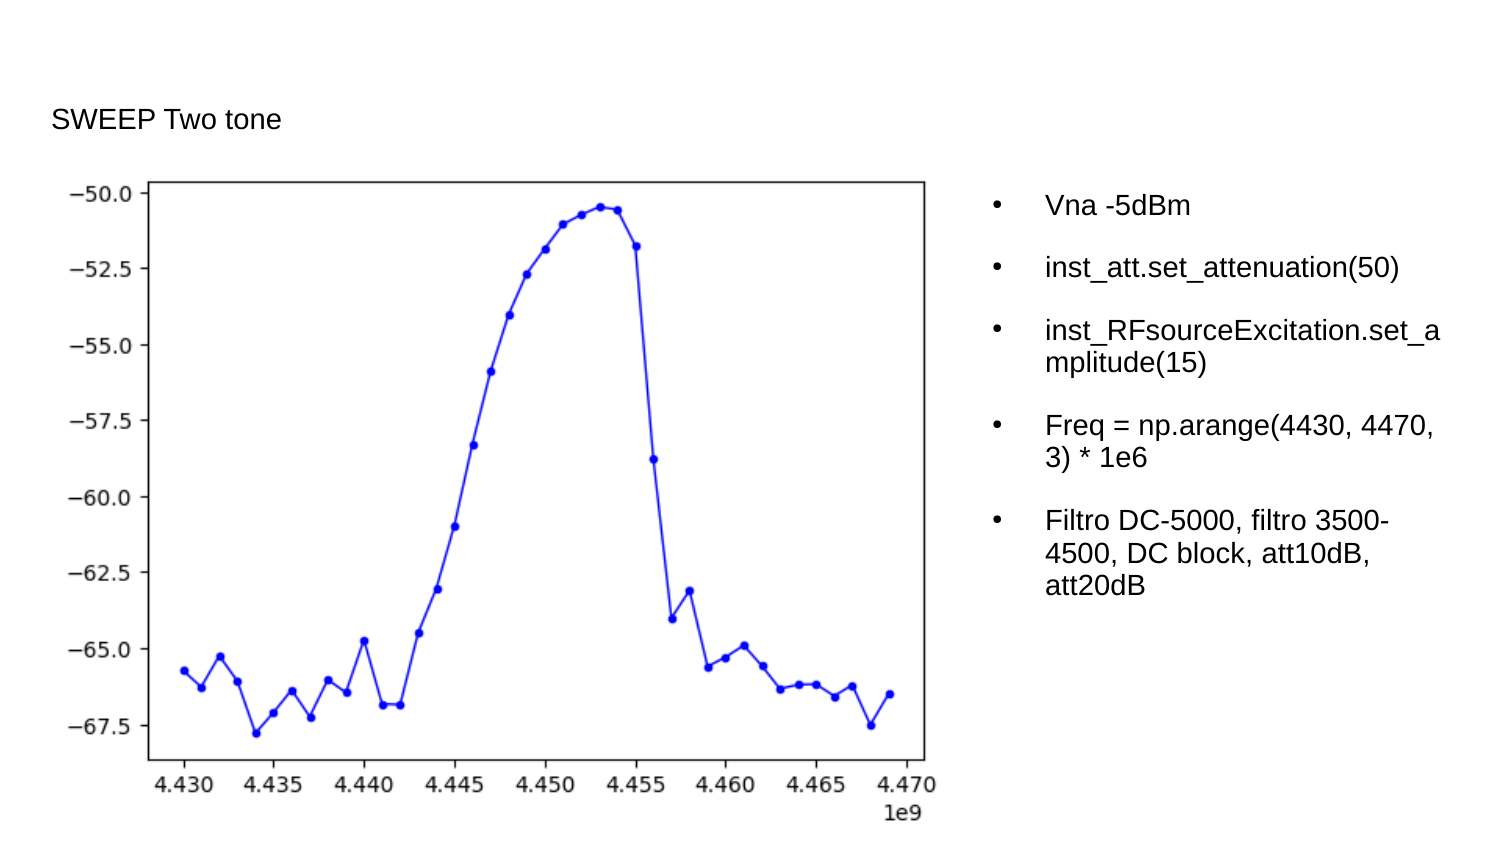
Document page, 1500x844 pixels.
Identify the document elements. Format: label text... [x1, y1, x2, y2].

picture [51, 166, 952, 841]
list Vna -5dBm inst_att.set_attenuation(50) inst_RFsourceExcitation.set_amplitude(15) Freq = np.arange(4430, 4470, 3) * 1e6 Filtro DC-5000, filtro 3500-4500, DC block, att10dB, att20dB [974, 189, 1449, 750]
title SWEEP Two tone [51, 72, 1449, 167]
